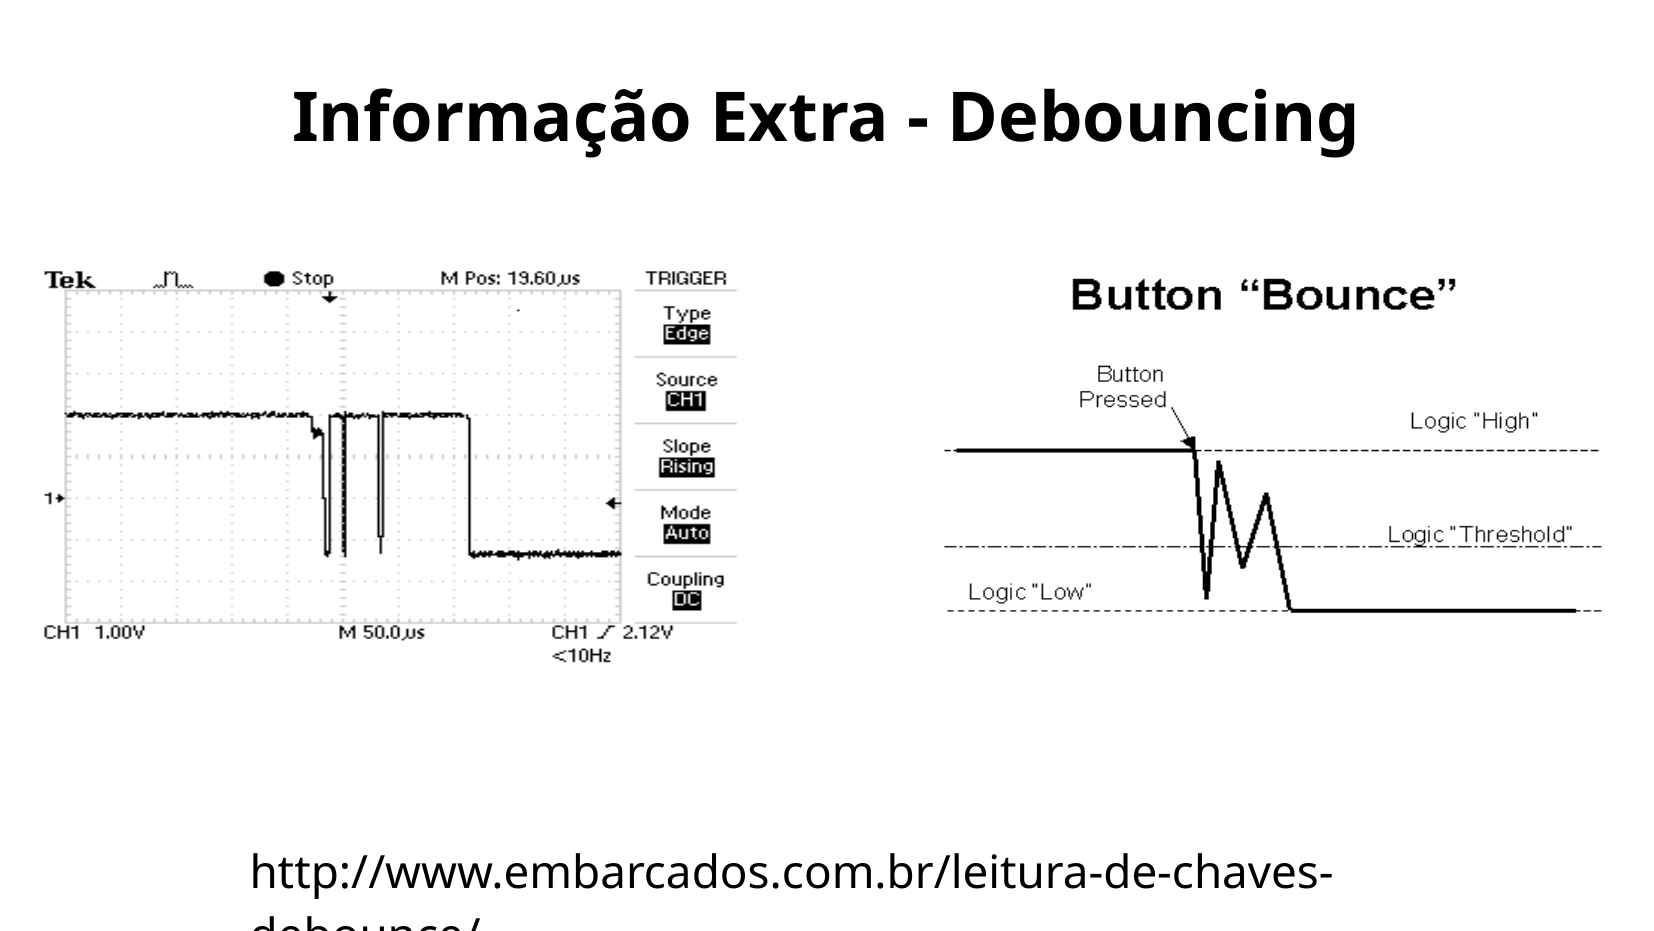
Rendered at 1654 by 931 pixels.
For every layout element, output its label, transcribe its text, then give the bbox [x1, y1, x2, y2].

title Informação Extra - Debouncing [82, 37, 1571, 193]
text_box http://www.embarcados.com.br/leitura-de-chaves-debounce/ [234, 832, 1453, 931]
picture [43, 270, 753, 669]
picture [909, 247, 1624, 780]
